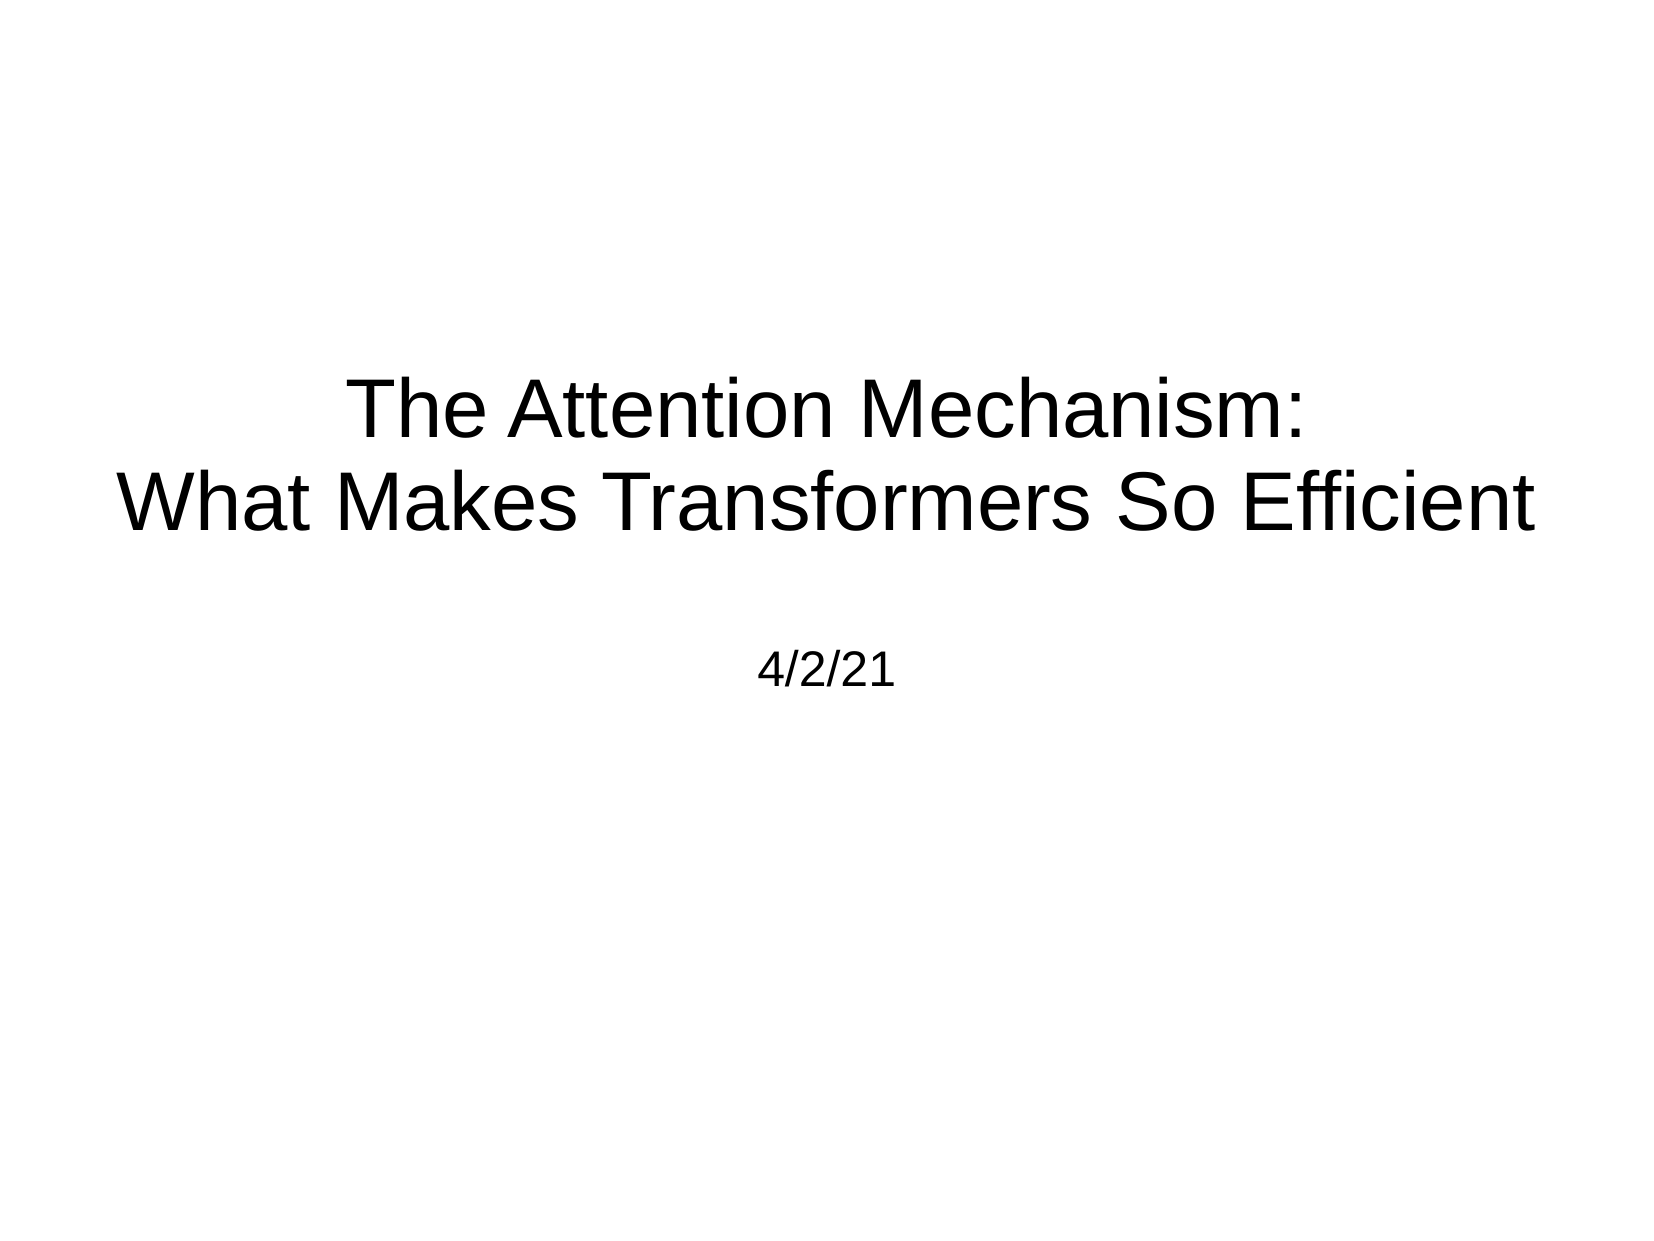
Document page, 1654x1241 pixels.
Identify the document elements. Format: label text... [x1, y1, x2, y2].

subtitle The Attention Mechanism: What Makes Transformers So Efficient 4/2/21 [82, 49, 1571, 1010]
